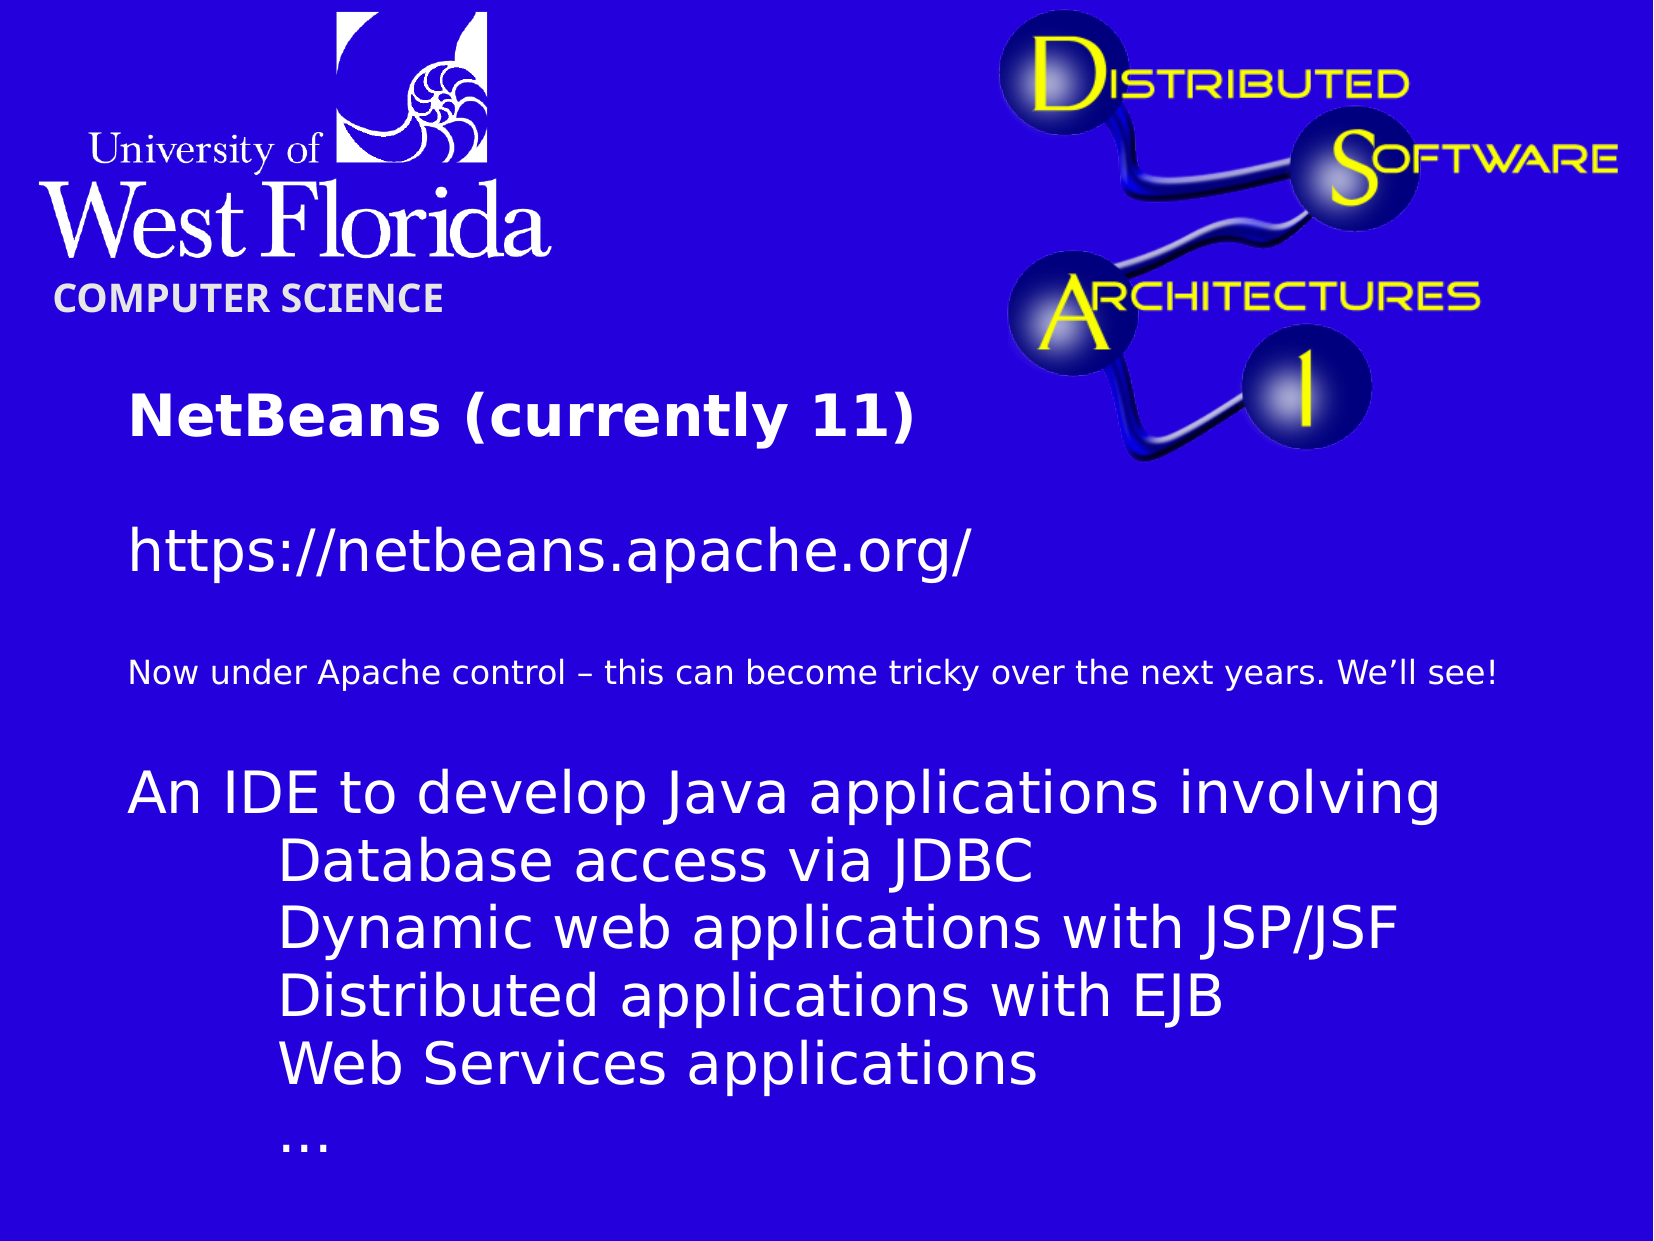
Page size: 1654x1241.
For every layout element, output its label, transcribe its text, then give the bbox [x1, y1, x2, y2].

picture [910, 0, 1653, 506]
text_box COMPUTER SCIENCE [37, 262, 563, 334]
picture [37, 0, 559, 262]
text_box NetBeans (currently 11) https://netbeans.apache.org/ Now under Apache control – this can become tricky over the next years. We’ll see! An IDE to develop Java applications involving Database access via JDBC Dynamic web applications with JSP/JSF Distributed applications with EJB Web Services applications ... [112, 375, 1613, 1240]
